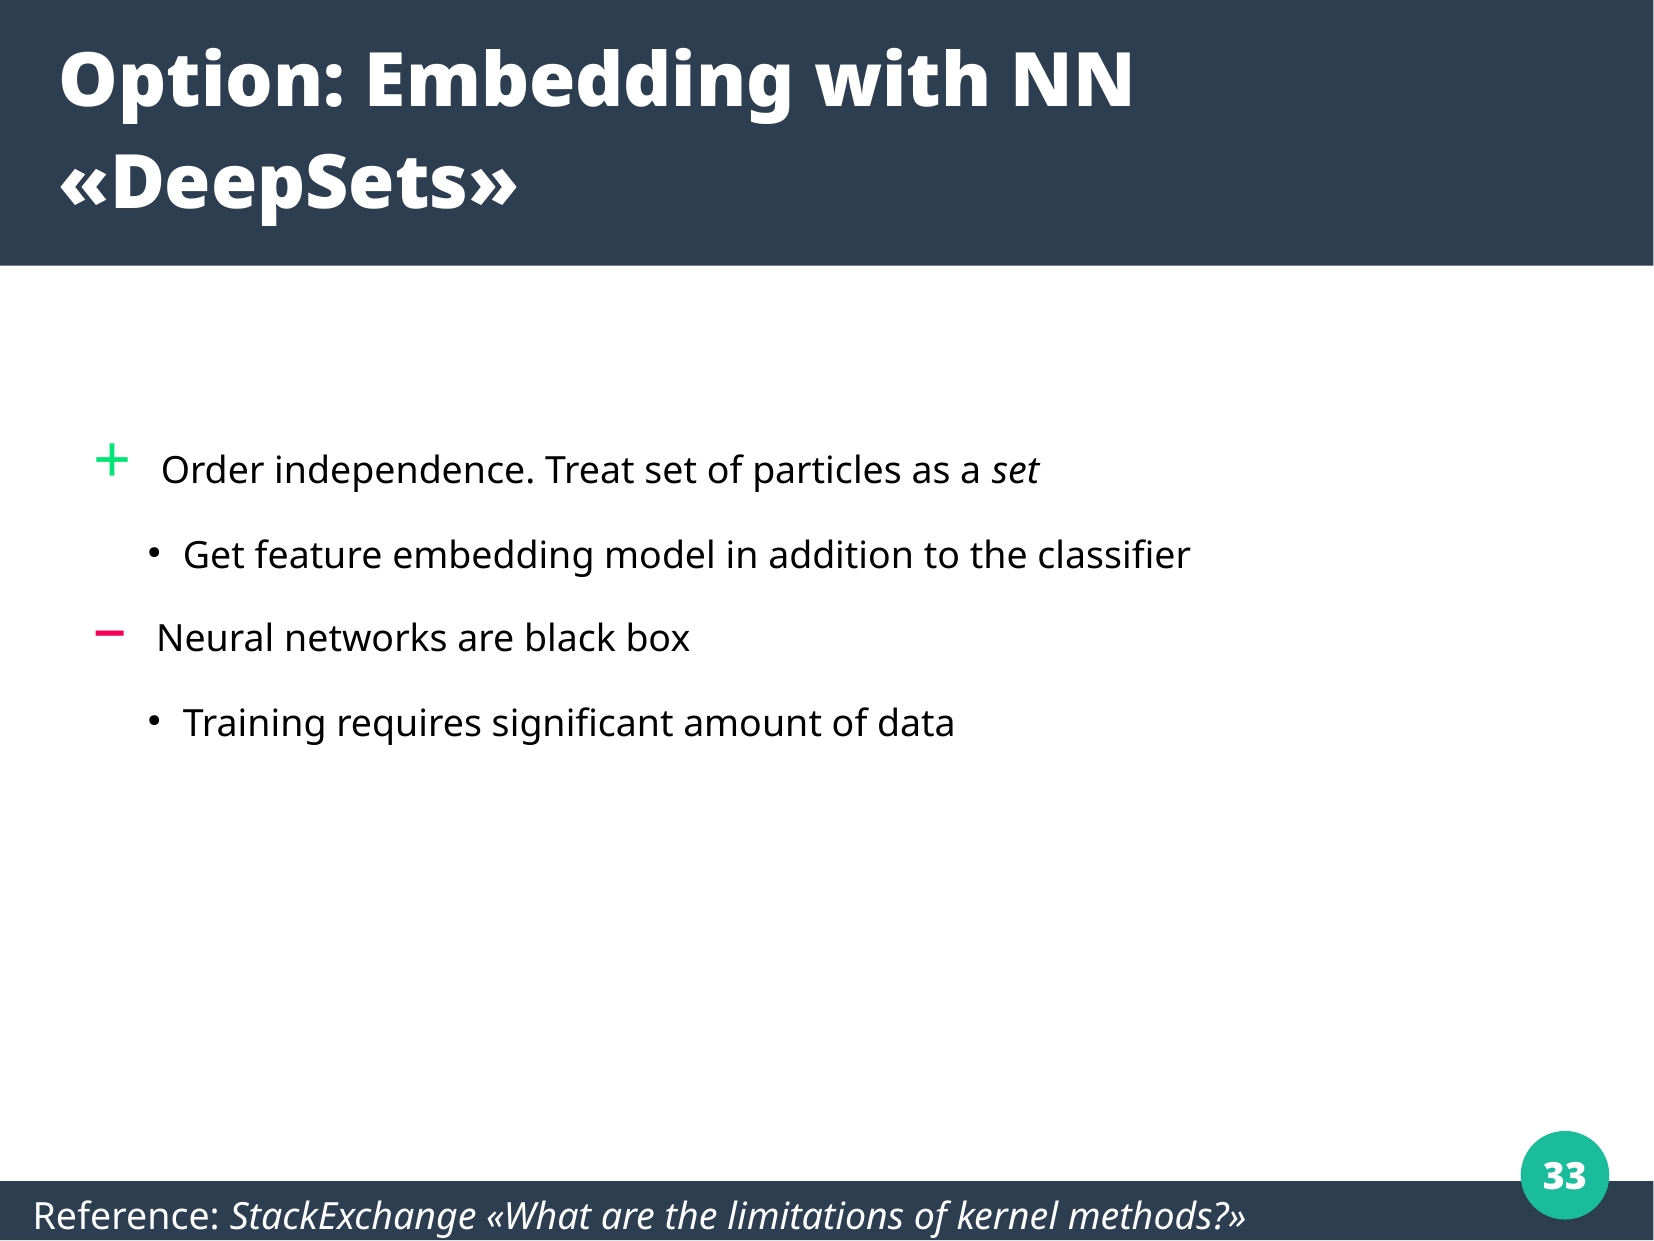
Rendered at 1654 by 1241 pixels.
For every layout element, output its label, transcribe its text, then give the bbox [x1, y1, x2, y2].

text_box Reference: StackExchange «What are the limitations of kernel methods?» [17, 1182, 1153, 1241]
title Option: Embedding with NN «DeepSets» [59, 49, 1595, 207]
text_box + Order independence. Treat set of particles as a set Get feature embedding model in addition to the classifier – Neural networks are black box Training requires significant amount of data [78, 405, 1087, 730]
